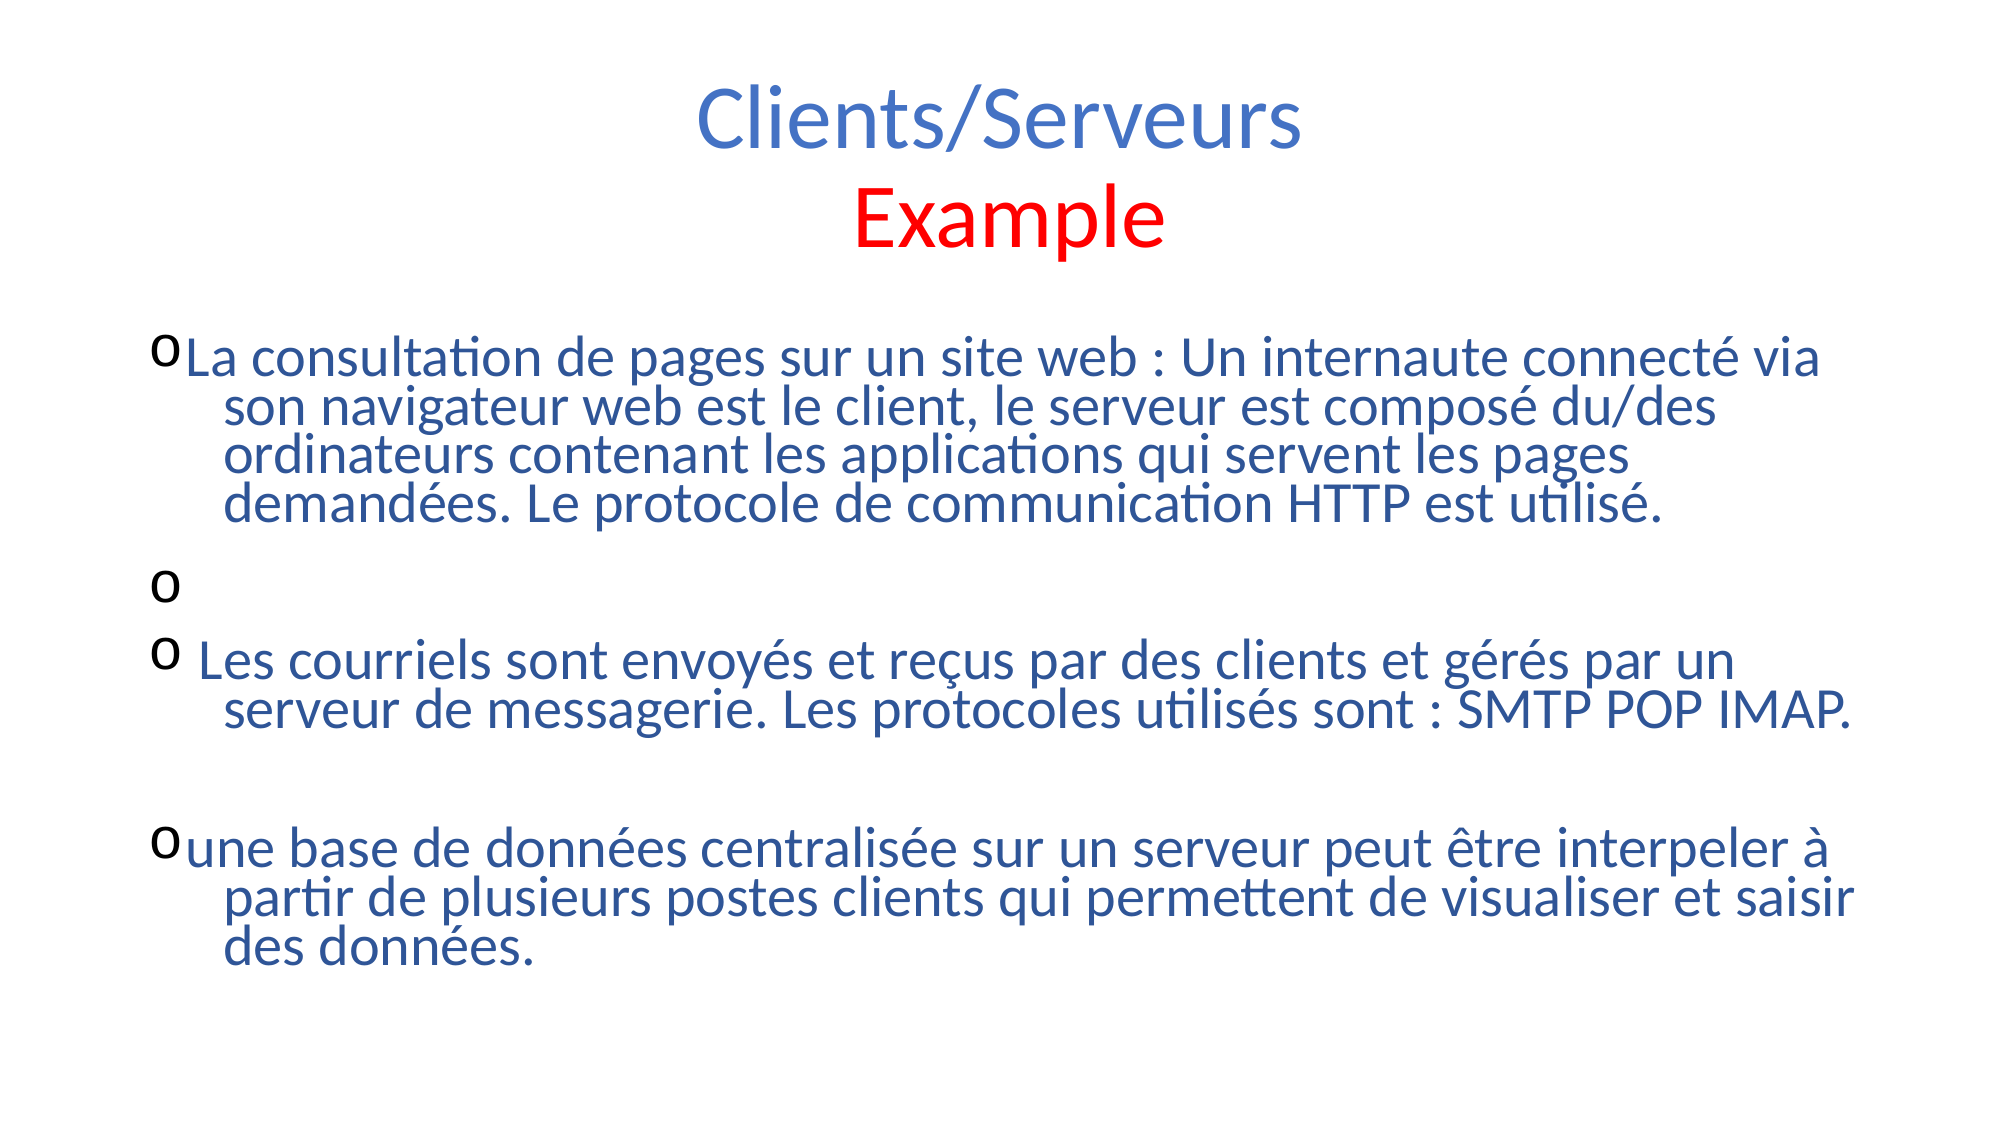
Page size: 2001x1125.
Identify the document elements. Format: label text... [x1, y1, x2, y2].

title Clients/Serveurs Example [137, 59, 1863, 278]
list La consultation de pages sur un site web : Un internaute connecté via son navigateur web est le client, le serveur est composé du/des ordinateurs contenant les applications qui servent les pages demandées. Le protocole de communication HTTP est utilisé. Les courriels sont envoyés et reçus par des clients et gérés par un serveur de messagerie. Les protocoles utilisés sont : SMTP POP IMAP. une base de données centralisée sur un serveur peut être interpeler à partir de plusieurs postes clients qui permettent de visualiser et saisir des données. [133, 329, 1932, 1022]
